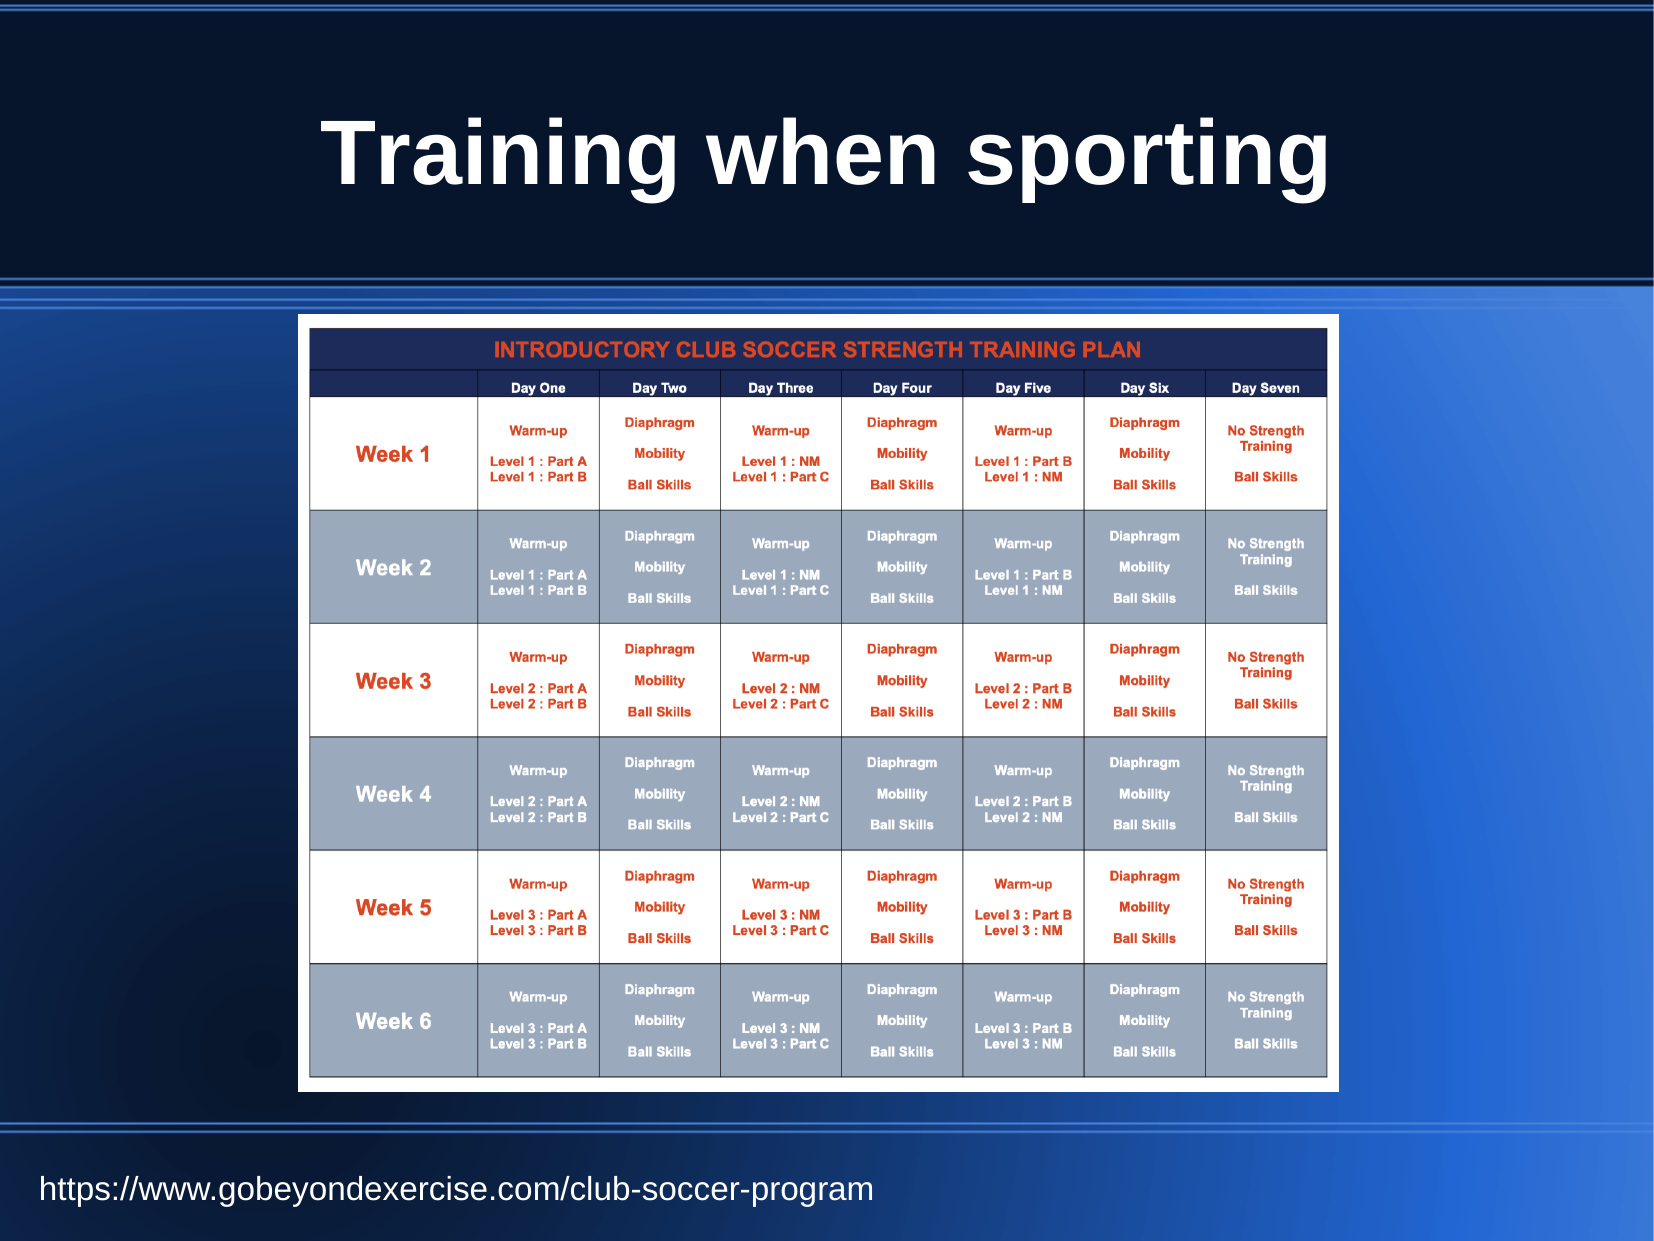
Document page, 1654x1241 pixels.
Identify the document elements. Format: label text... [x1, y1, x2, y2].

title Training when sporting [82, 49, 1571, 257]
text_box https://www.gobeyondexercise.com/club-soccer-program [24, 1162, 1175, 1233]
picture [0, 0, 1654, 1241]
